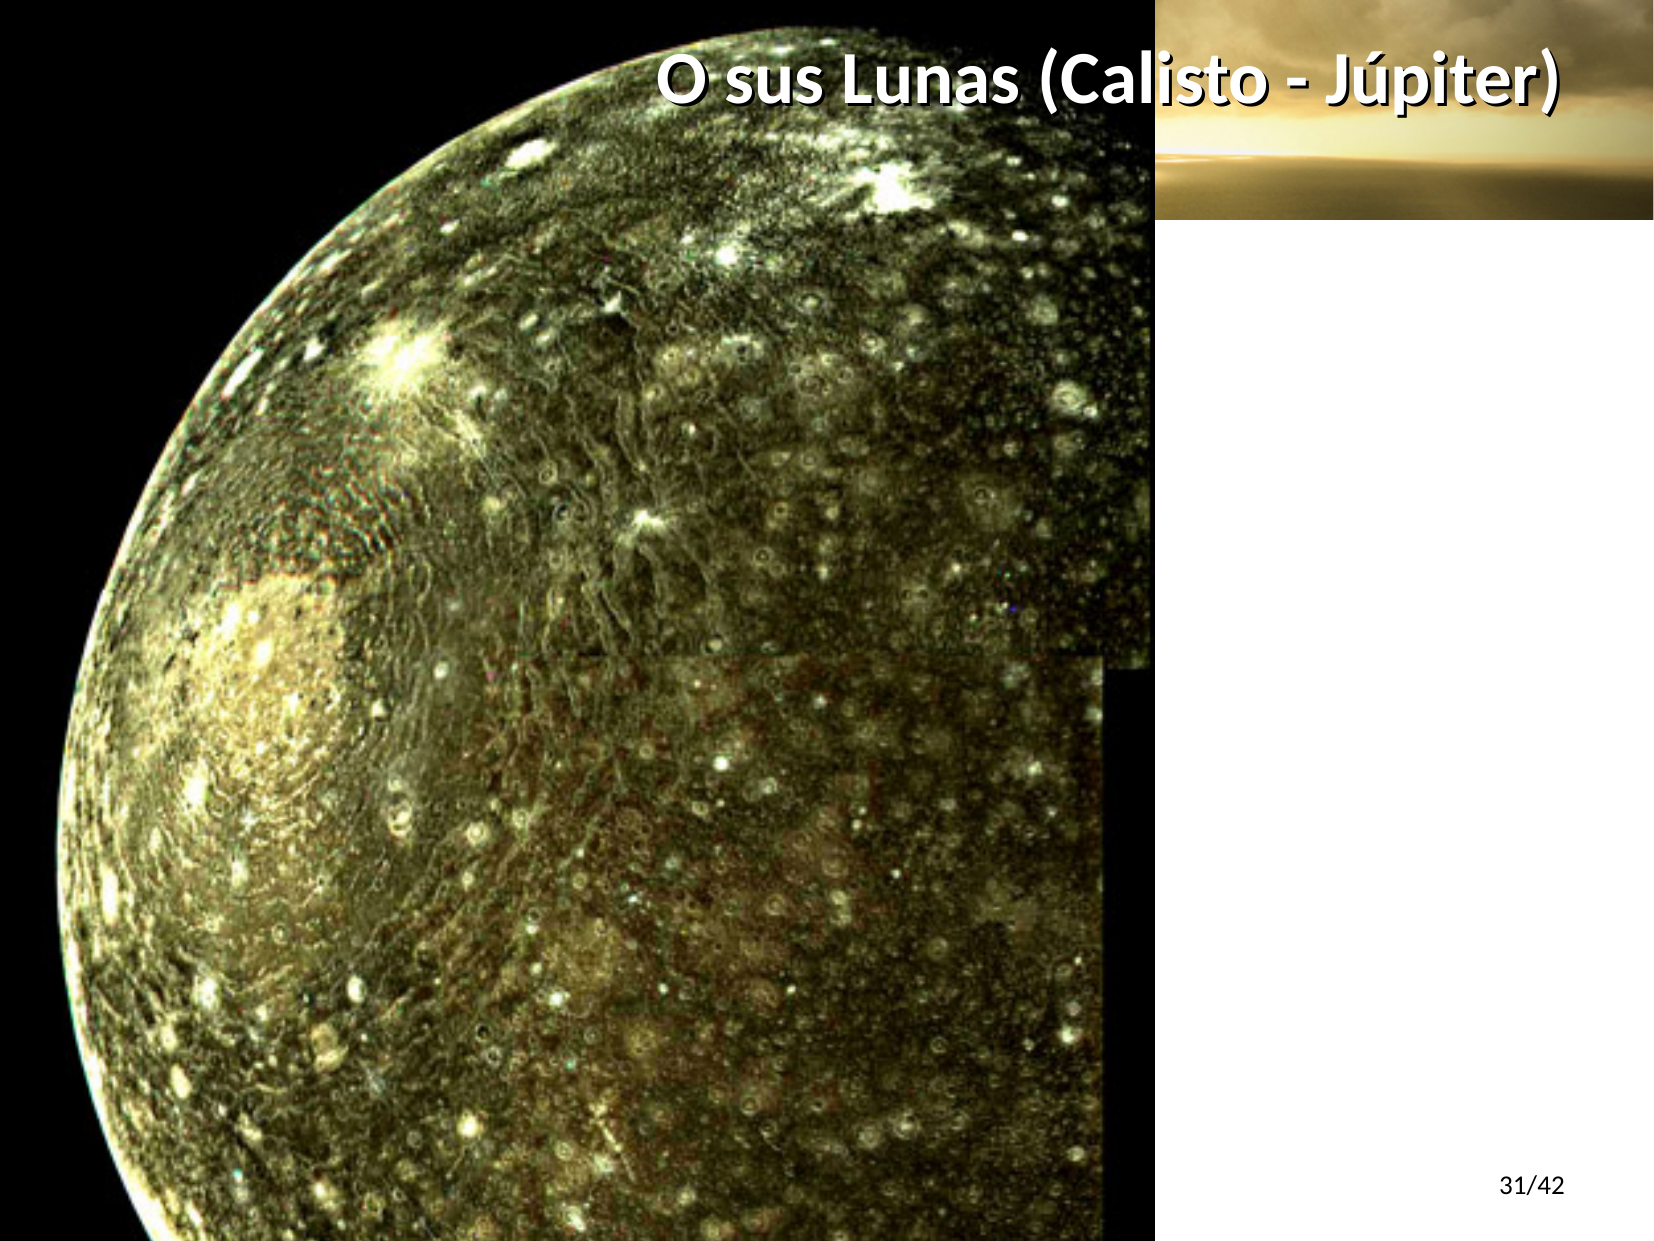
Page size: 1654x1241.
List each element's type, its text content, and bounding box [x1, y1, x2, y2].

picture [0, 0, 1654, 1241]
title O sus Lunas (Calisto - Júpiter) [75, 19, 1564, 151]
